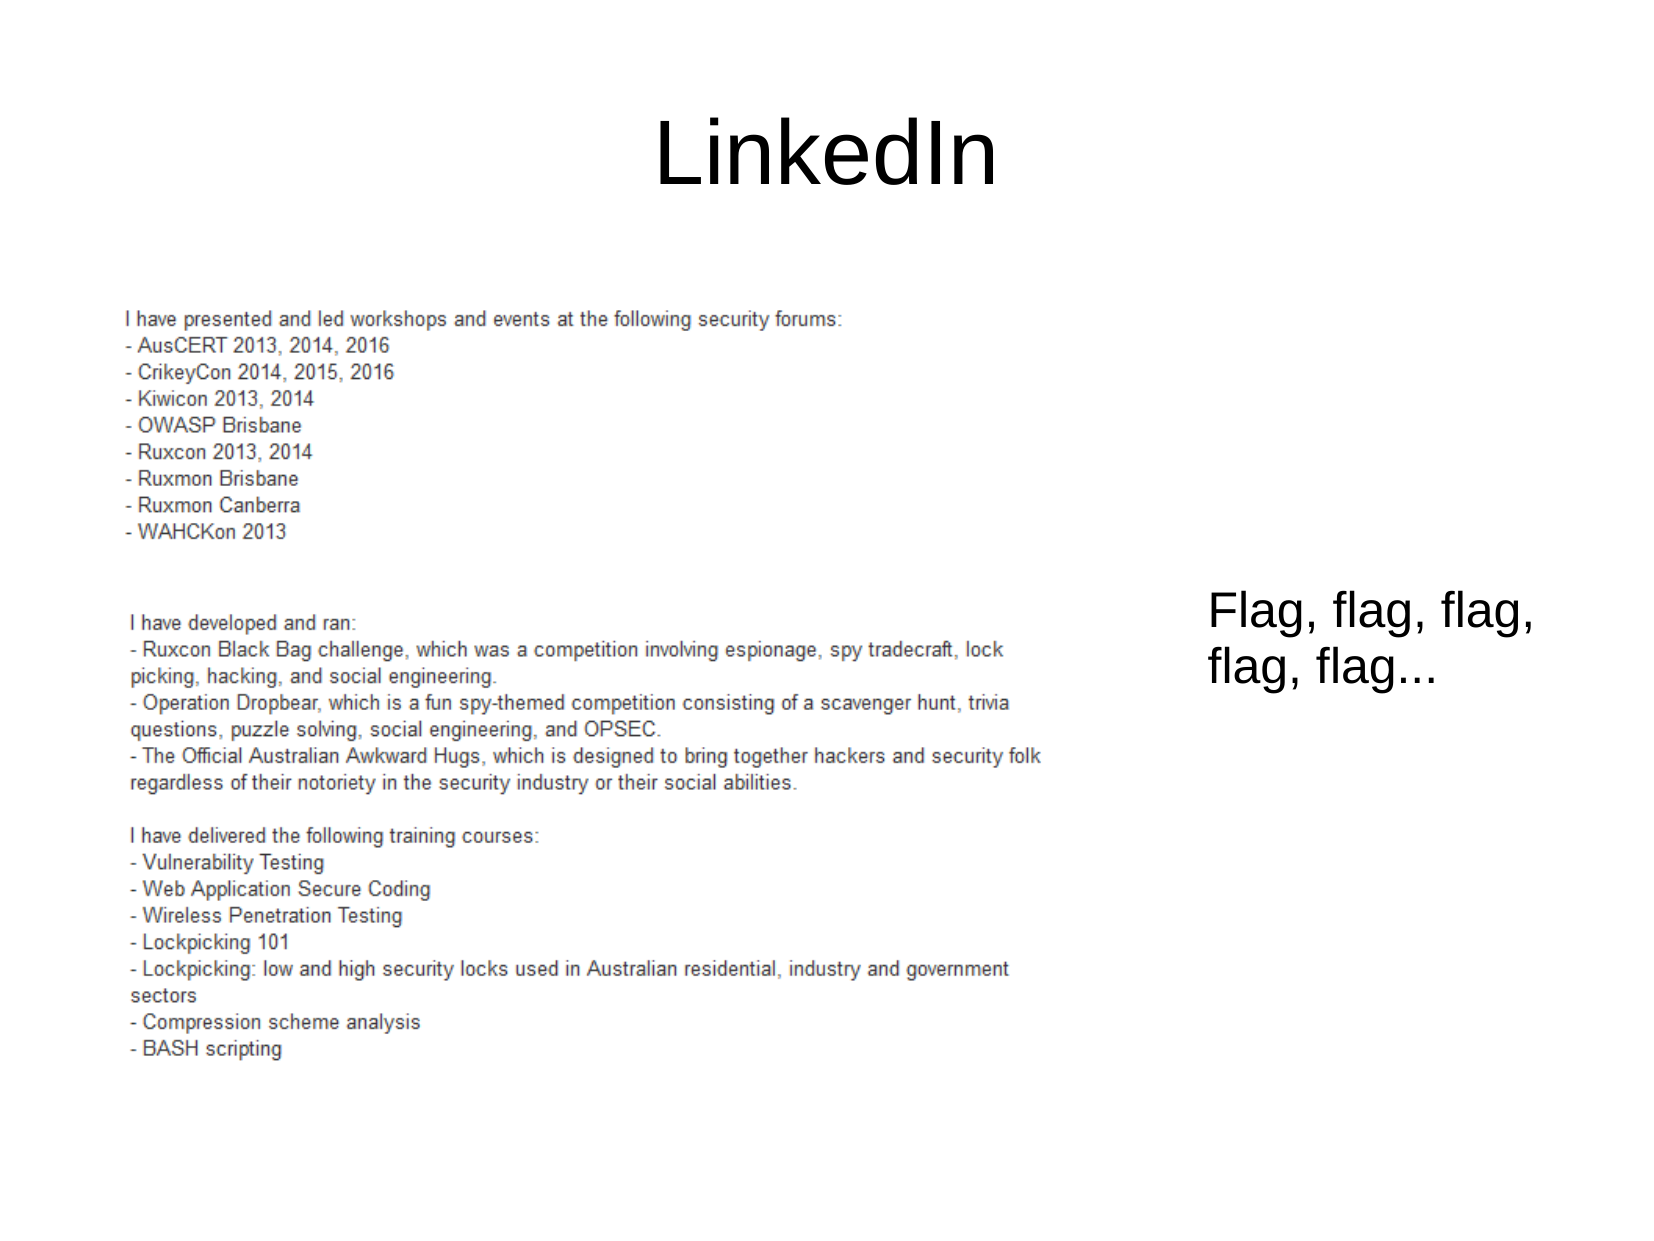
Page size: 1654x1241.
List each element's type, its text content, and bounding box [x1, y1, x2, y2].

text_box Flag, flag, flag, flag, flag... [1192, 575, 1560, 733]
title LinkedIn [82, 49, 1571, 257]
picture [121, 602, 1052, 1070]
picture [110, 295, 898, 558]
